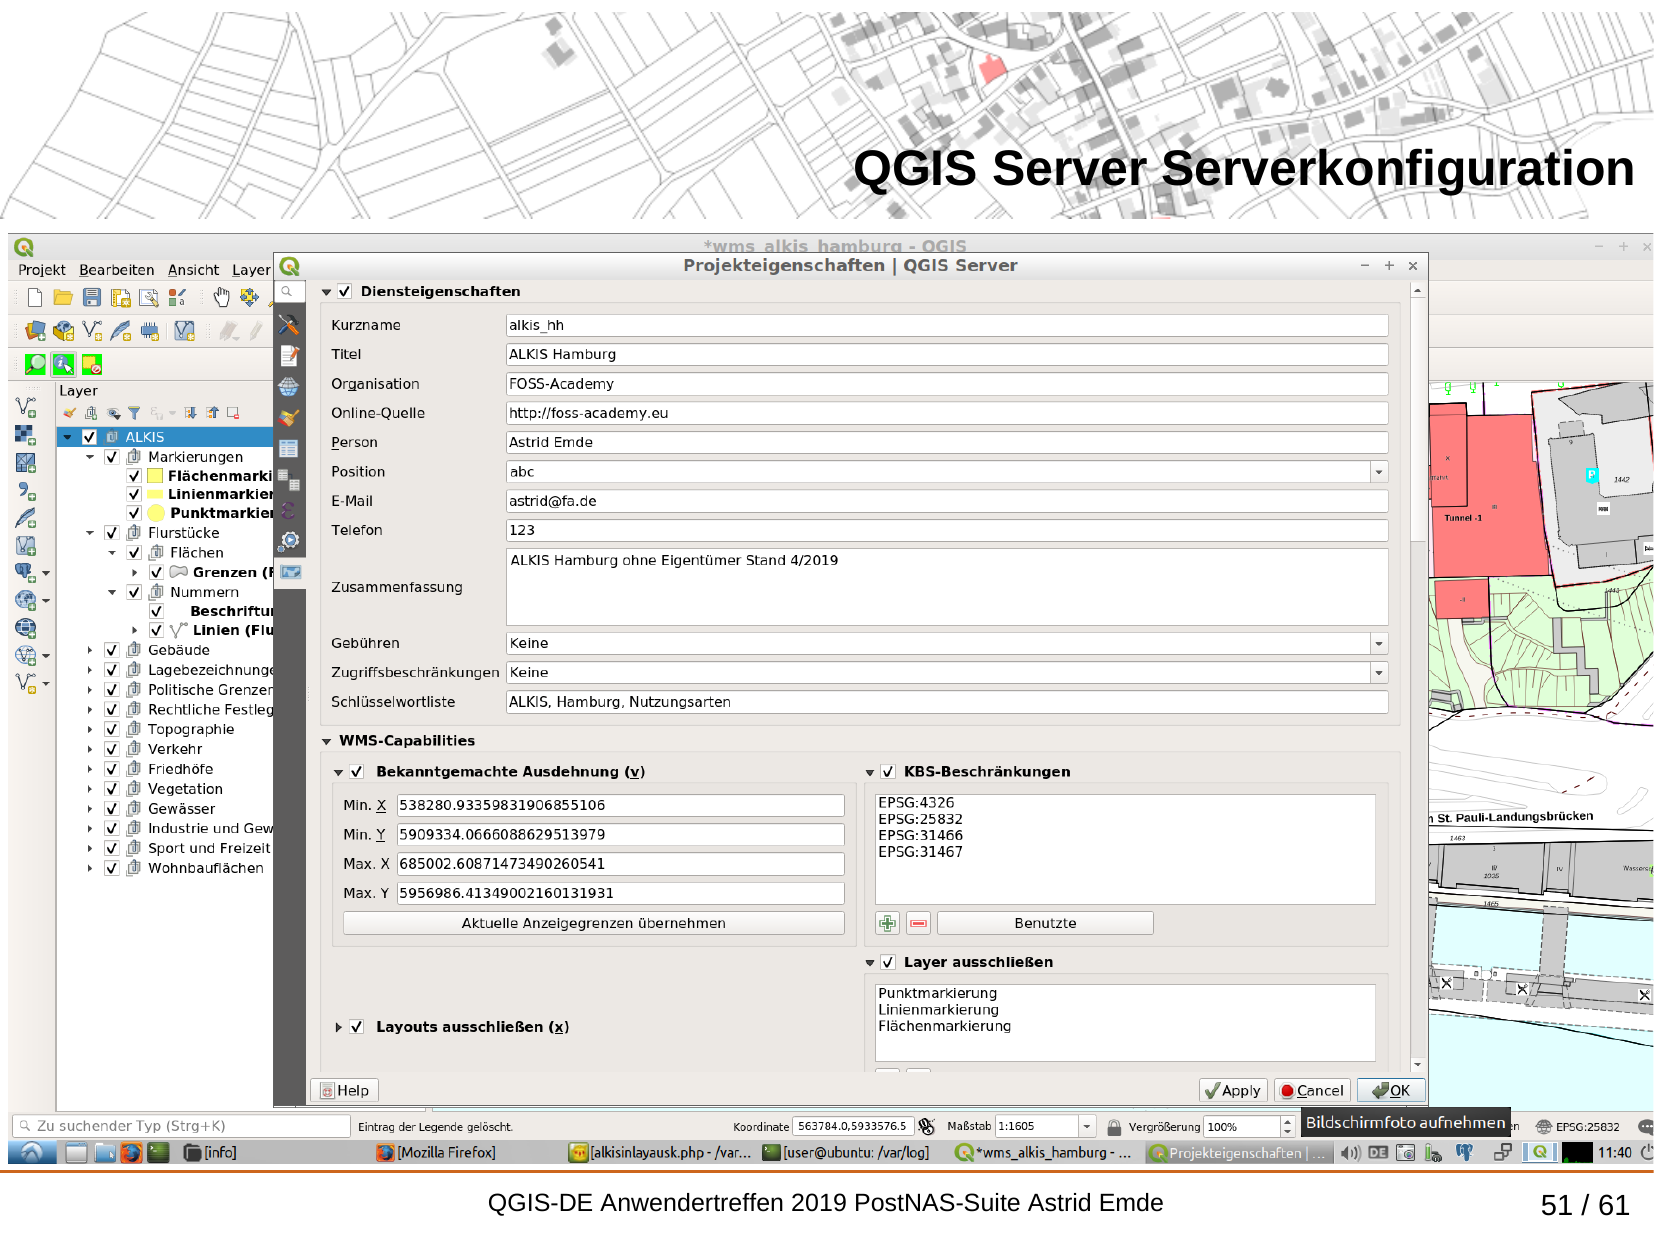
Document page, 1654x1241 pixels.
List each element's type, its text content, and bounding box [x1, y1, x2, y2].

title QGIS Server Serverkonfiguration [249, 123, 1637, 213]
picture [8, 233, 1654, 1164]
